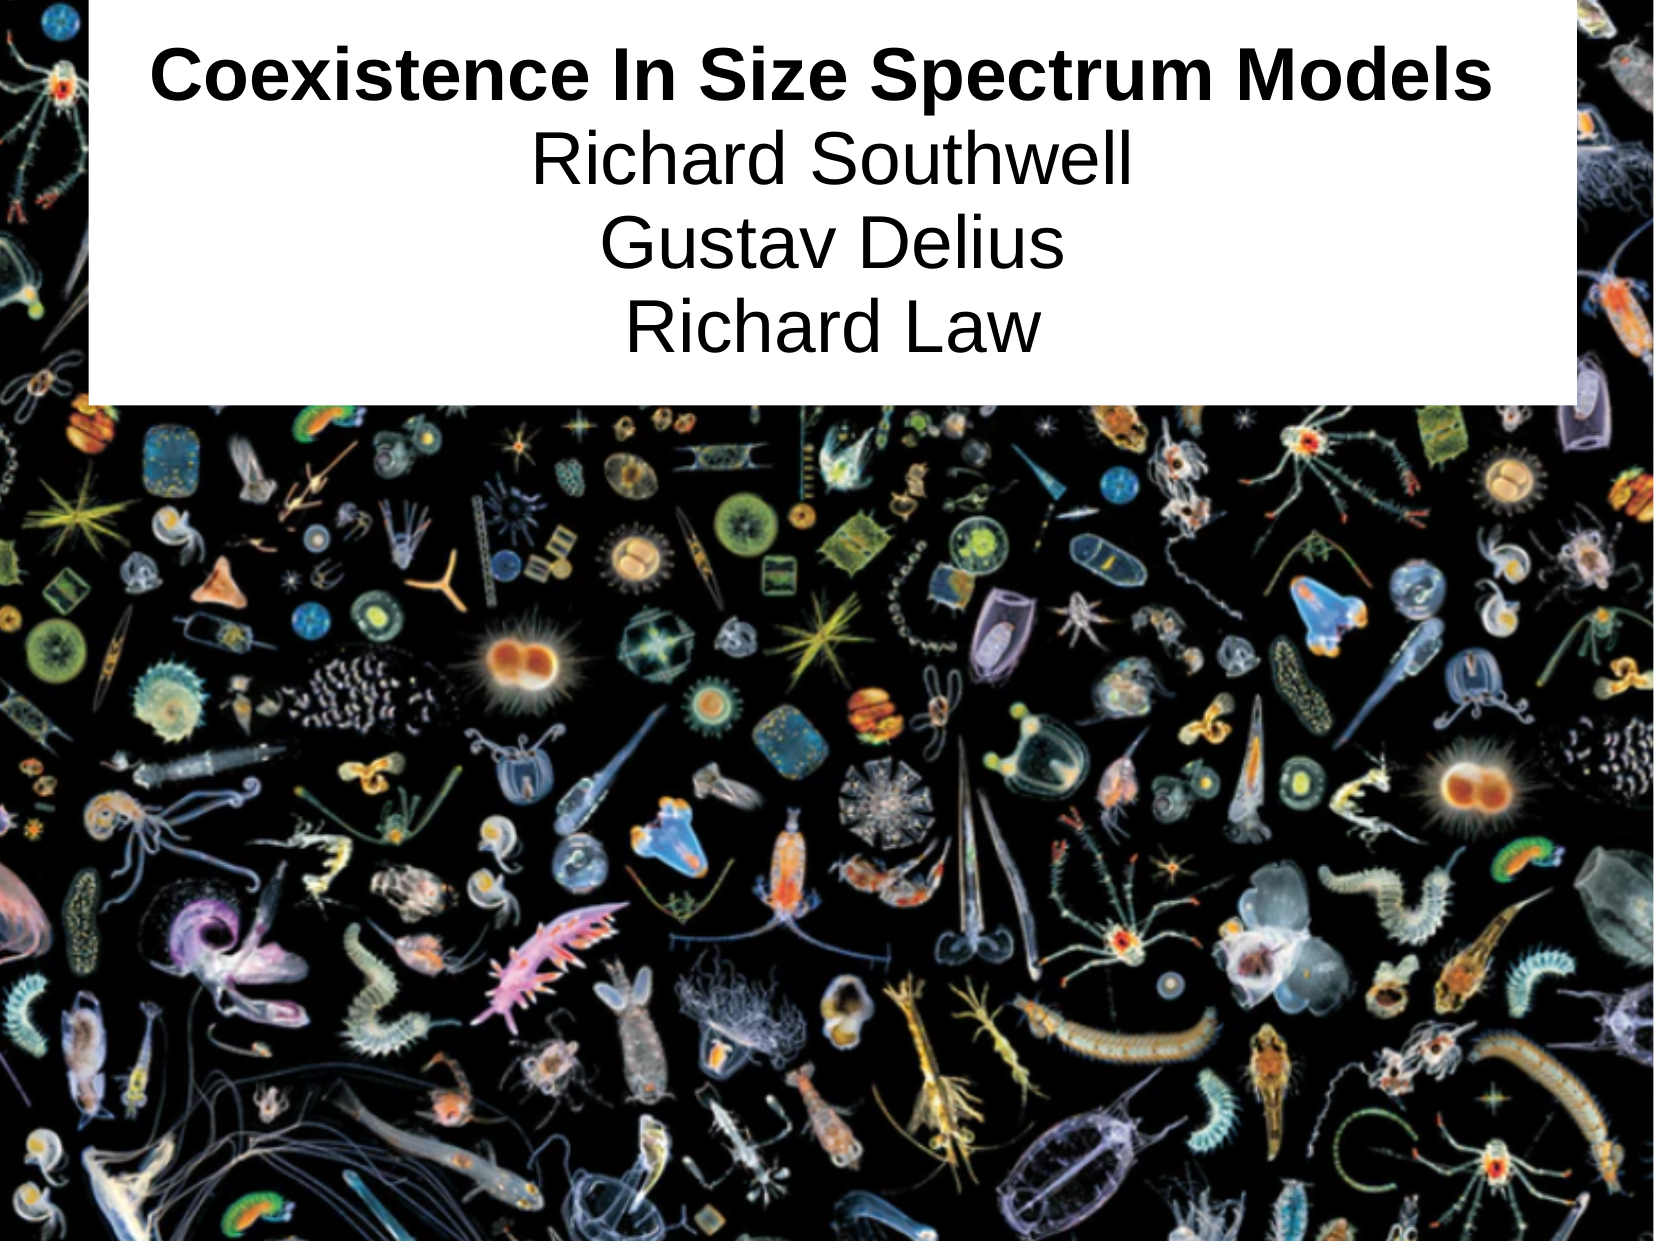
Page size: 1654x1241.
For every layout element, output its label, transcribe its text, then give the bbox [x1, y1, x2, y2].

title Coexistence In Size Spectrum Models Richard Southwell Gustav Delius Richard Law [88, 0, 1577, 406]
picture [0, 0, 1654, 1241]
